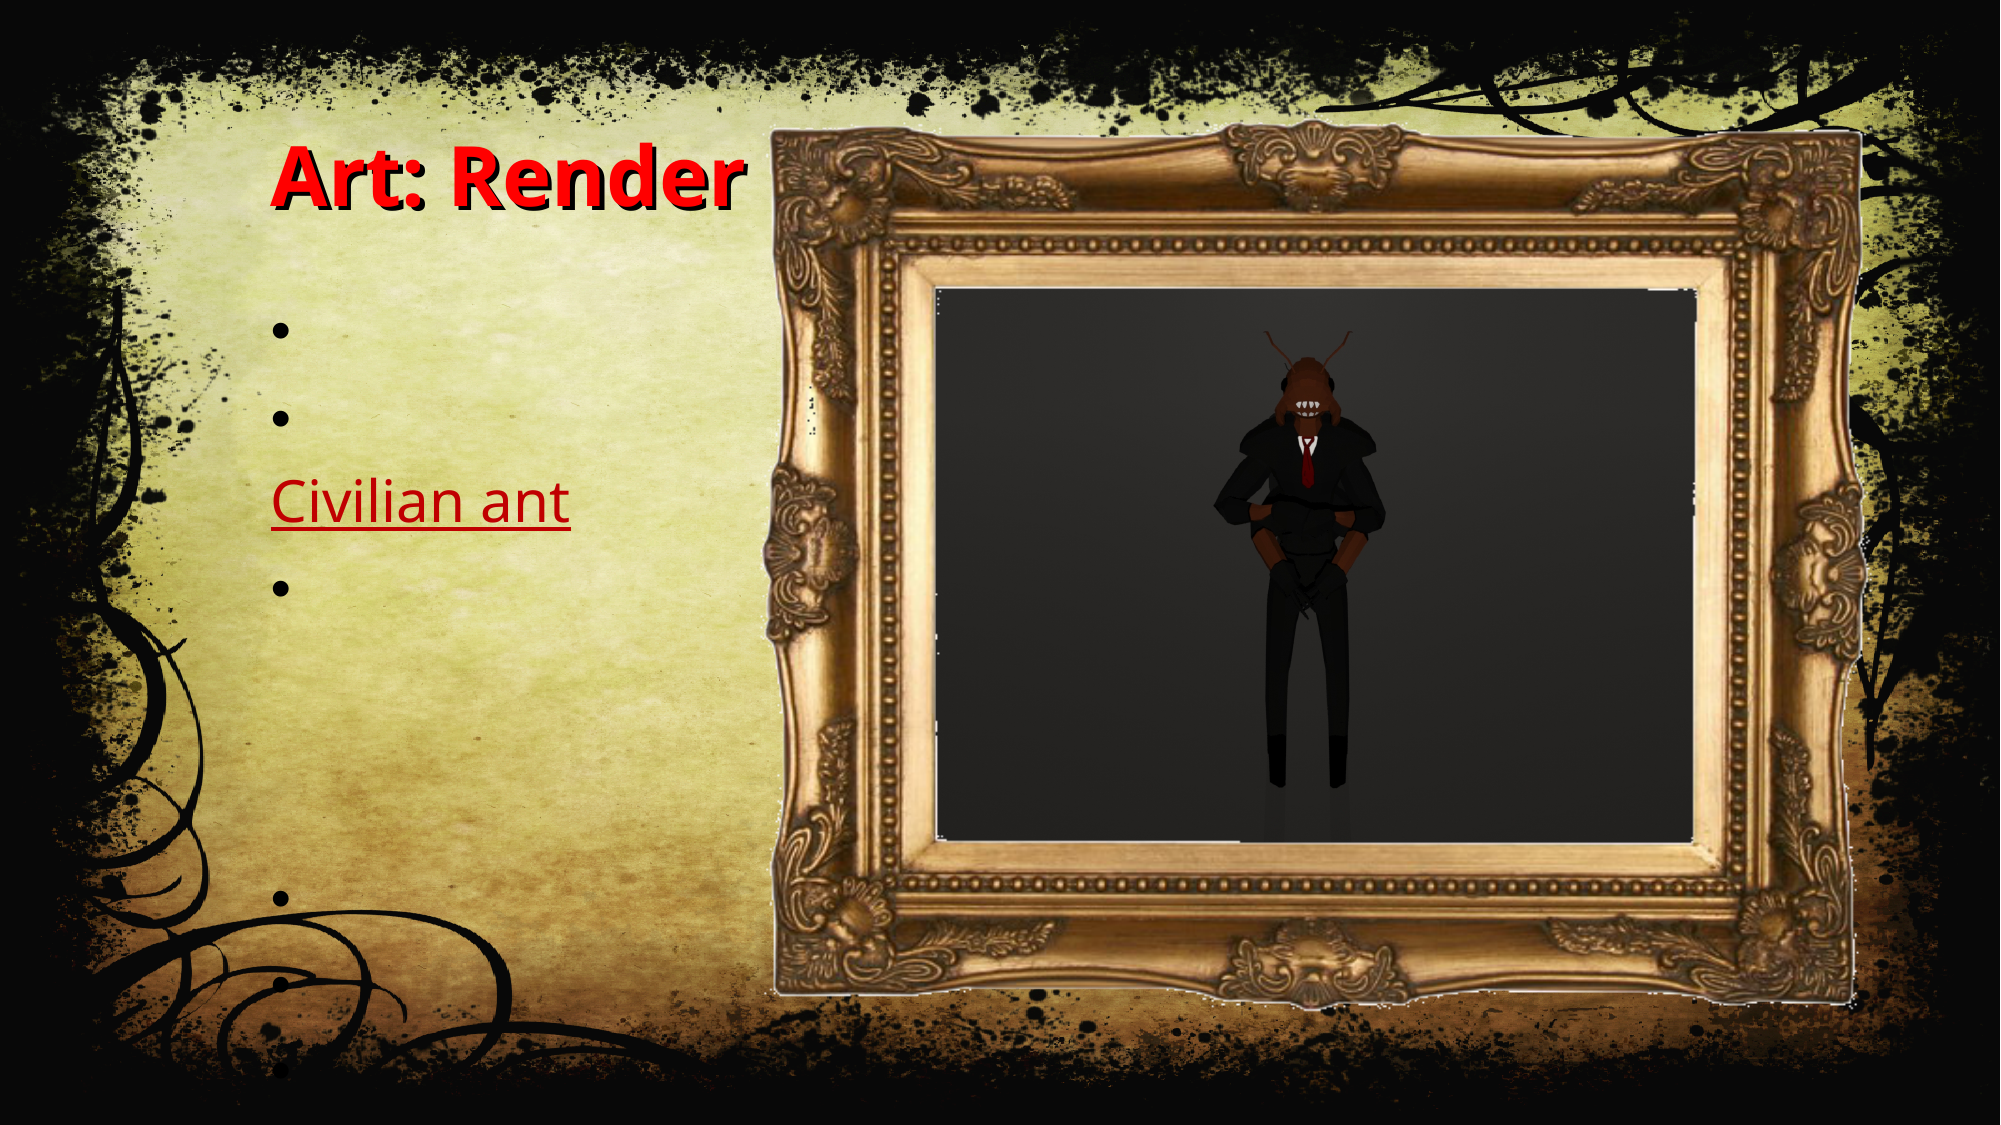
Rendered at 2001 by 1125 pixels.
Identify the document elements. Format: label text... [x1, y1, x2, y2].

title Art: Render [255, 70, 1981, 288]
list Civilian ant [1874, 288, 1981, 1002]
picture [746, 108, 1874, 1015]
list Civilian ant [255, 288, 746, 1002]
